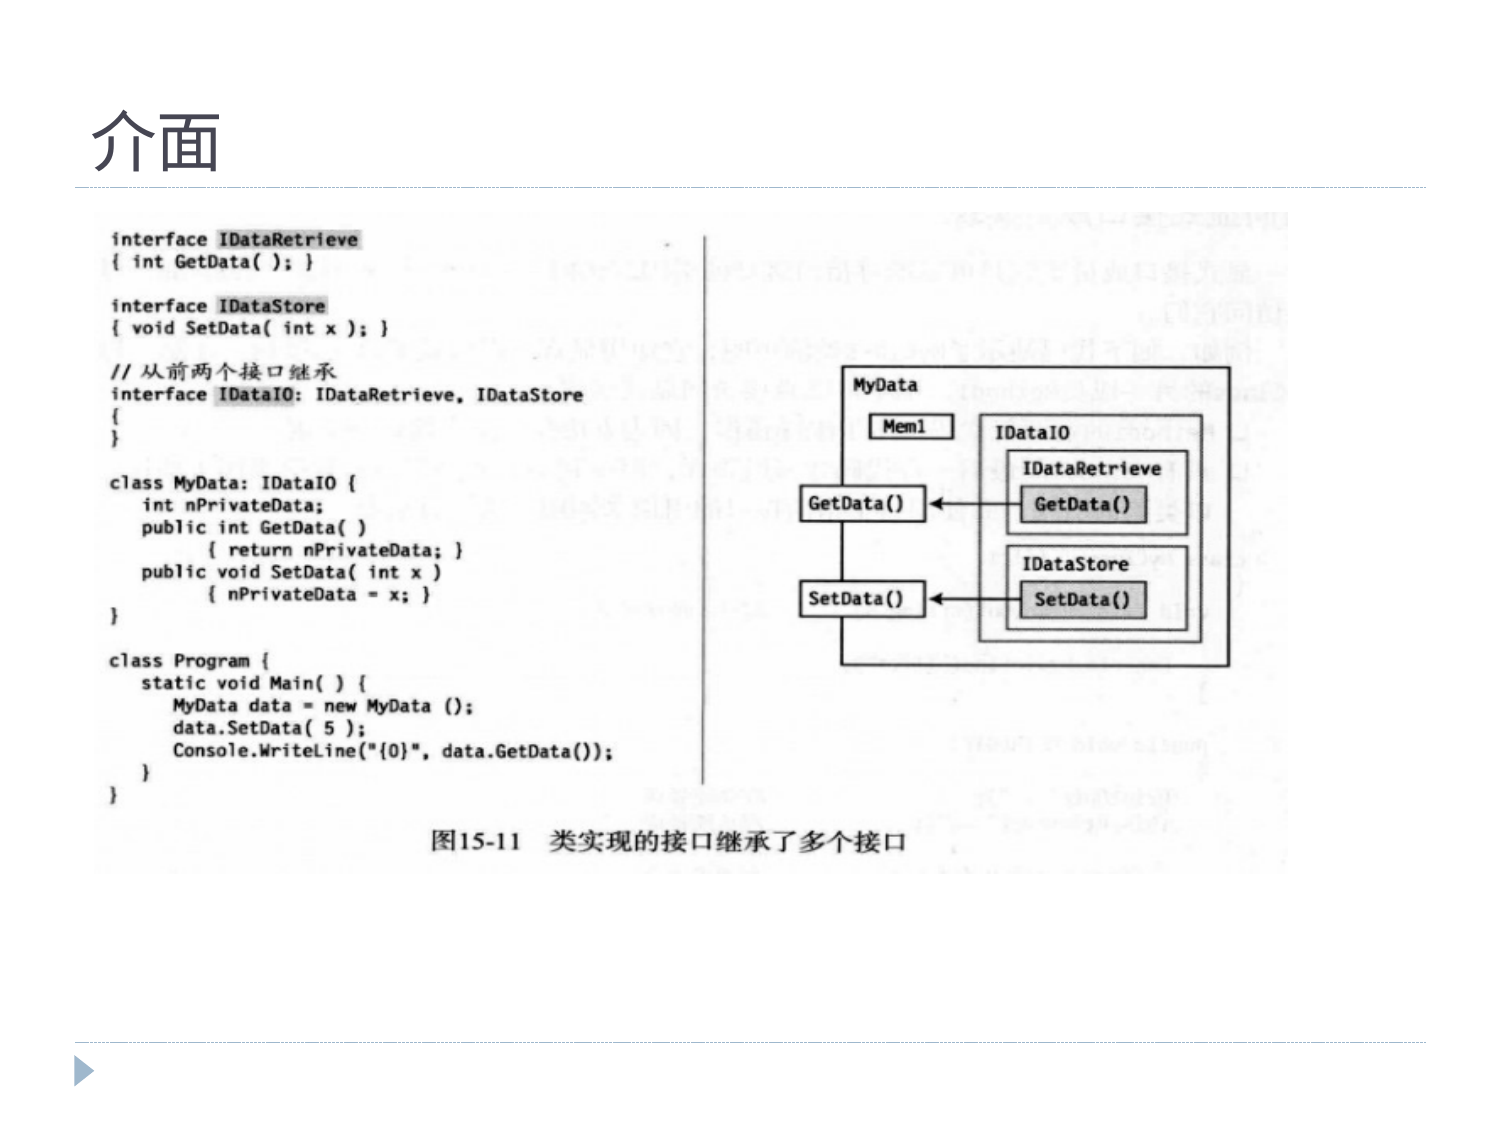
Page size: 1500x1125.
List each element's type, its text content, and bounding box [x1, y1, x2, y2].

picture [94, 212, 1288, 875]
title 介面 [75, 25, 1426, 188]
